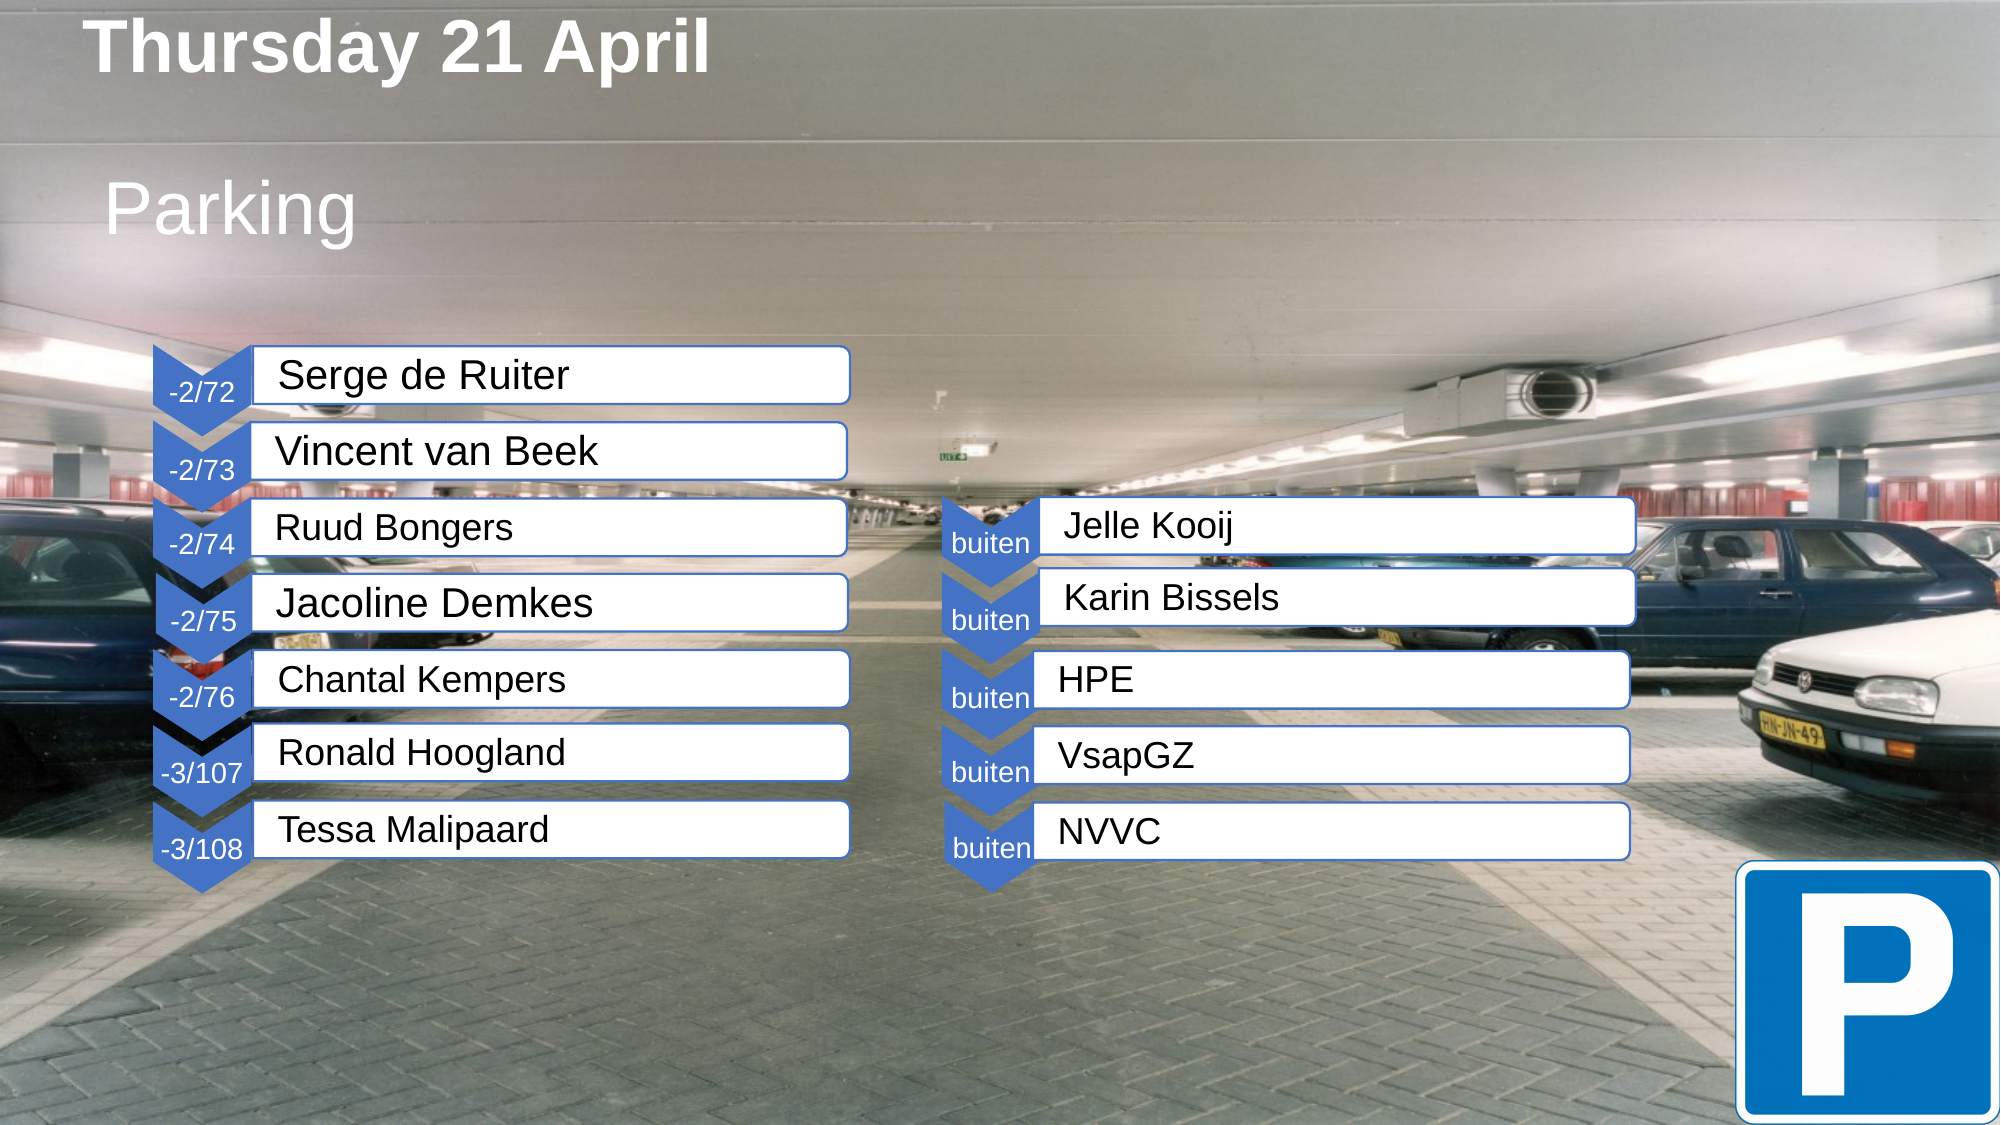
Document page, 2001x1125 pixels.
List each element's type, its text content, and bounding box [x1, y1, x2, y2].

text_box -2/76 [154, 651, 251, 740]
text_box Ruud Bongers [250, 498, 848, 557]
title Thursday 21 April Parking [67, 0, 1951, 142]
text_box buiten [942, 726, 1039, 816]
text_box buiten [942, 650, 1038, 739]
text_box VsapGZ [1032, 726, 1630, 784]
text_box -2/75 [157, 574, 251, 664]
text_box Serge de Ruiter [253, 346, 850, 404]
text_box buiten [945, 802, 1038, 892]
text_box Tessa Malipaard [253, 800, 850, 859]
text_box Vincent van Beek [250, 422, 848, 480]
text_box NVVC [1032, 802, 1630, 861]
text_box Jacoline Demkes [251, 573, 849, 632]
text_box Jelle Kooij [1038, 496, 1636, 555]
text_box Ronald Hoogland [253, 723, 850, 782]
text_box -2/73 [154, 422, 251, 512]
text_box -3/108 [154, 803, 251, 893]
text_box HPE [1032, 650, 1630, 709]
text_box -2/72 [154, 346, 251, 436]
text_box Karin Bissels [1038, 568, 1636, 626]
text_box -3/107 [154, 727, 251, 817]
text_box Chantal Kempers [253, 650, 850, 708]
picture [0, 0, 2000, 1125]
text_box buiten [942, 497, 1039, 587]
text_box -2/74 [154, 498, 250, 588]
text_box buiten [942, 573, 1039, 663]
